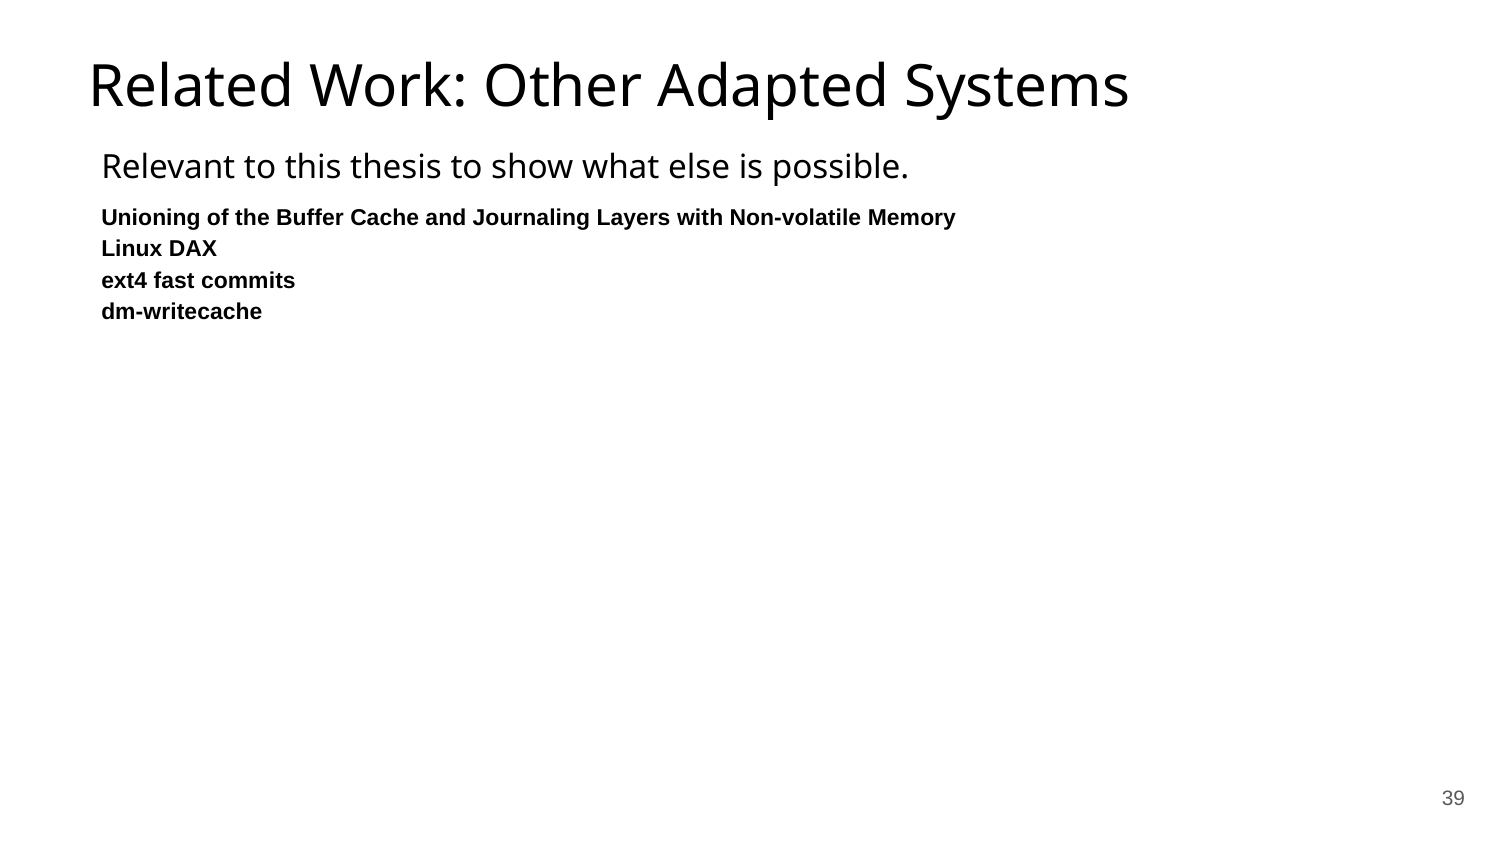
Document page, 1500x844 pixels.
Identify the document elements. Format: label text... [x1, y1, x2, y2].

text_box Relevant to this thesis to show what else is possible. Unioning of the Buffer Cache and Journaling Layers with Non-volatile Memory Linux DAX ext4 fast commits dm-writecache [86, 130, 1441, 776]
slide_number <number> [1389, 764, 1480, 830]
title Related Work: Other Adapted Systems [73, 33, 1476, 165]
